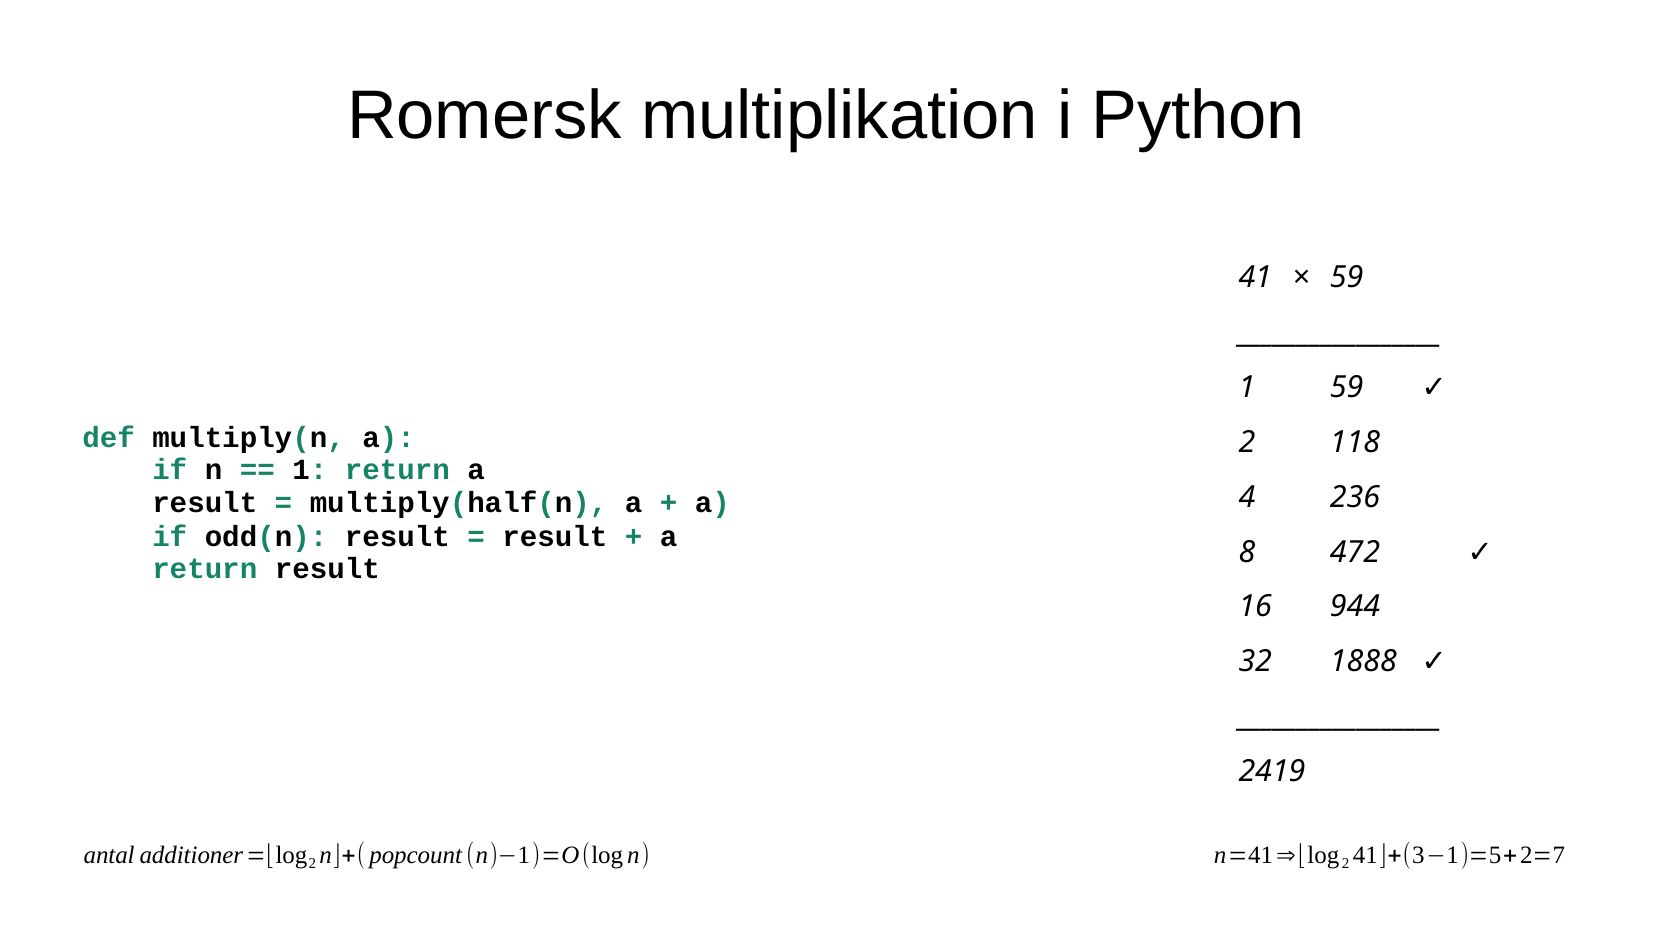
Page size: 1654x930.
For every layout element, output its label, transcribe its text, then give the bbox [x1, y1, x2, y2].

list 41 × 59 _________________ 1 59 ✓ 2 118 4 236 8 472 ✓ 16 944 32 1888 ✓ _________________ 2419 [1195, 255, 1571, 795]
title Romersk multiplikation i Python [82, 36, 1571, 184]
chart [77, 840, 657, 873]
text_box def multiply(n, a): if n == 1: return a result = multiply(half(n), a + a) if odd(n): result = result + a return result [82, 184, 1571, 827]
chart [1207, 840, 1573, 873]
